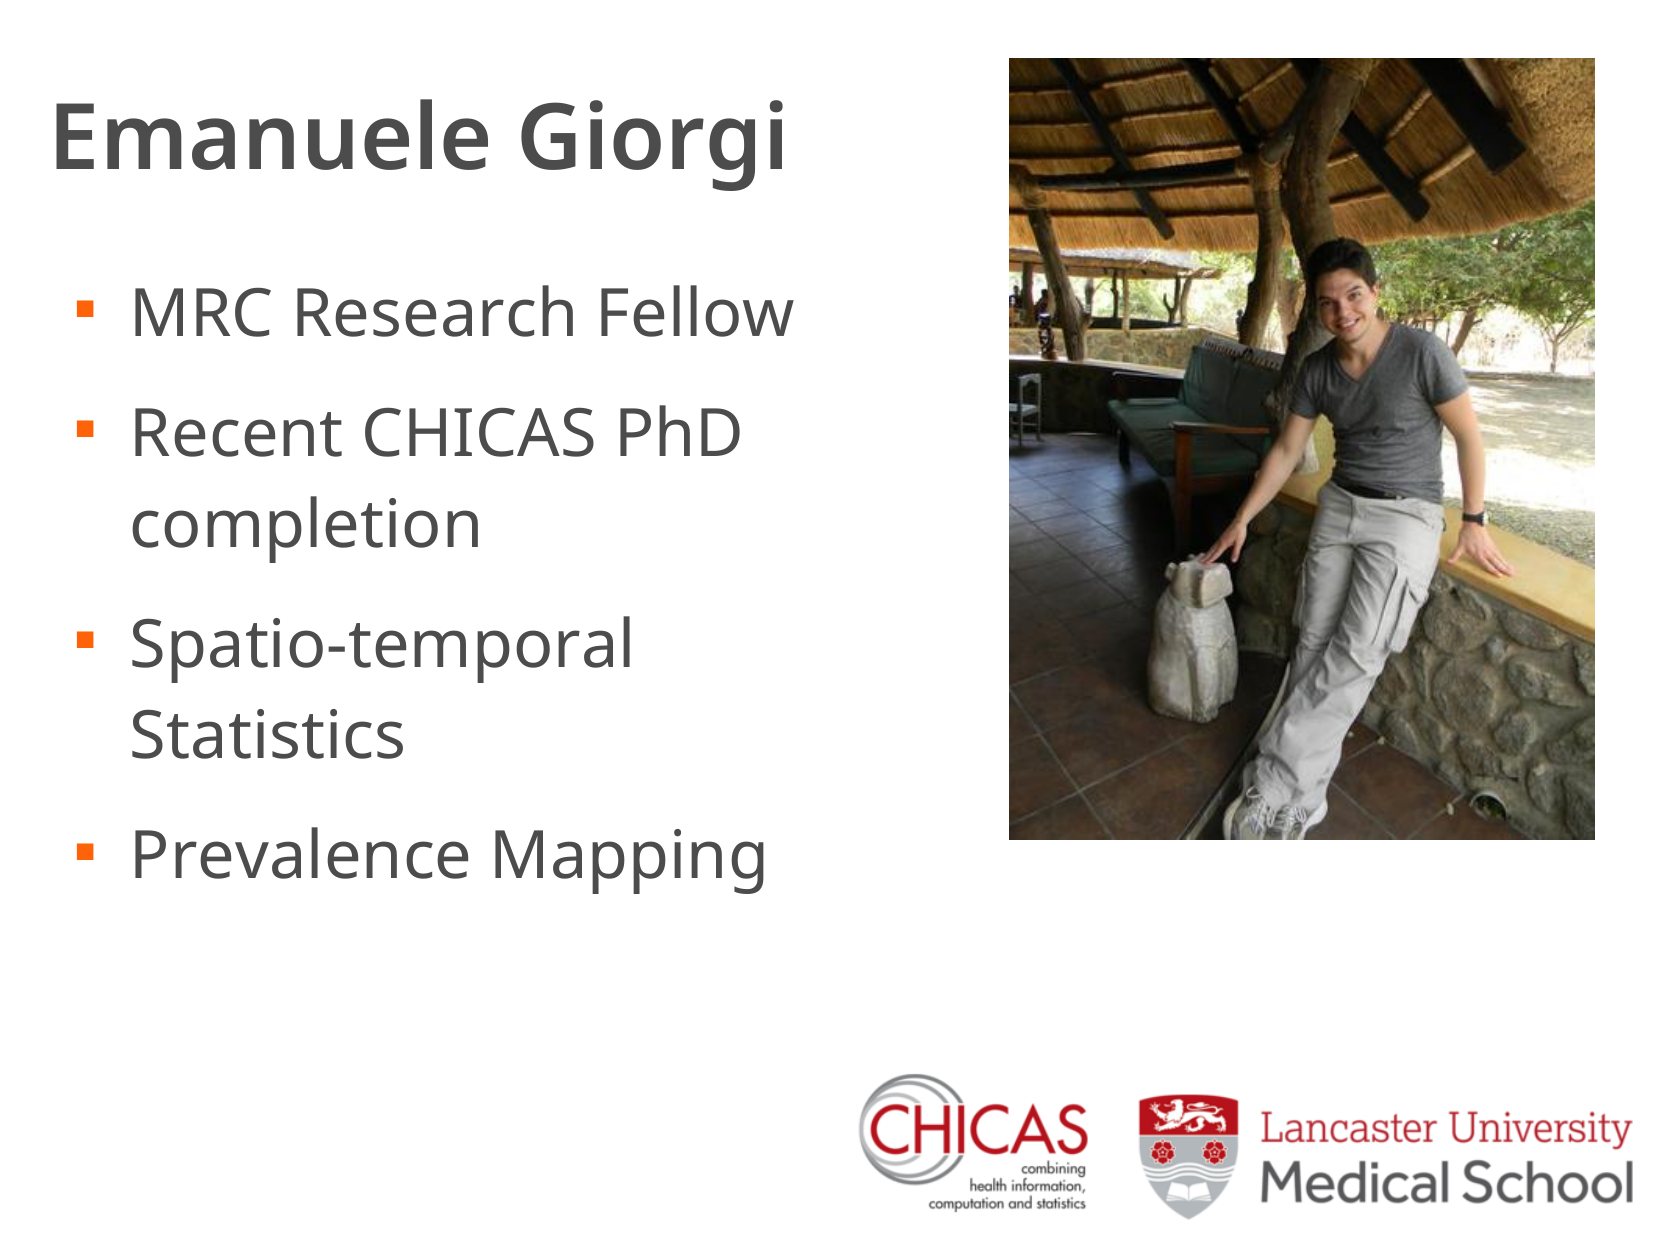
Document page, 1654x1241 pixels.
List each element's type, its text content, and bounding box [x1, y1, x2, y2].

list MRC Research Fellow Recent CHICAS PhD completion Spatio-temporal Statistics Prevalence Mapping [59, 265, 854, 1092]
picture [105, 4, 1654, 1241]
title Emanuele Giorgi [48, 62, 1009, 206]
